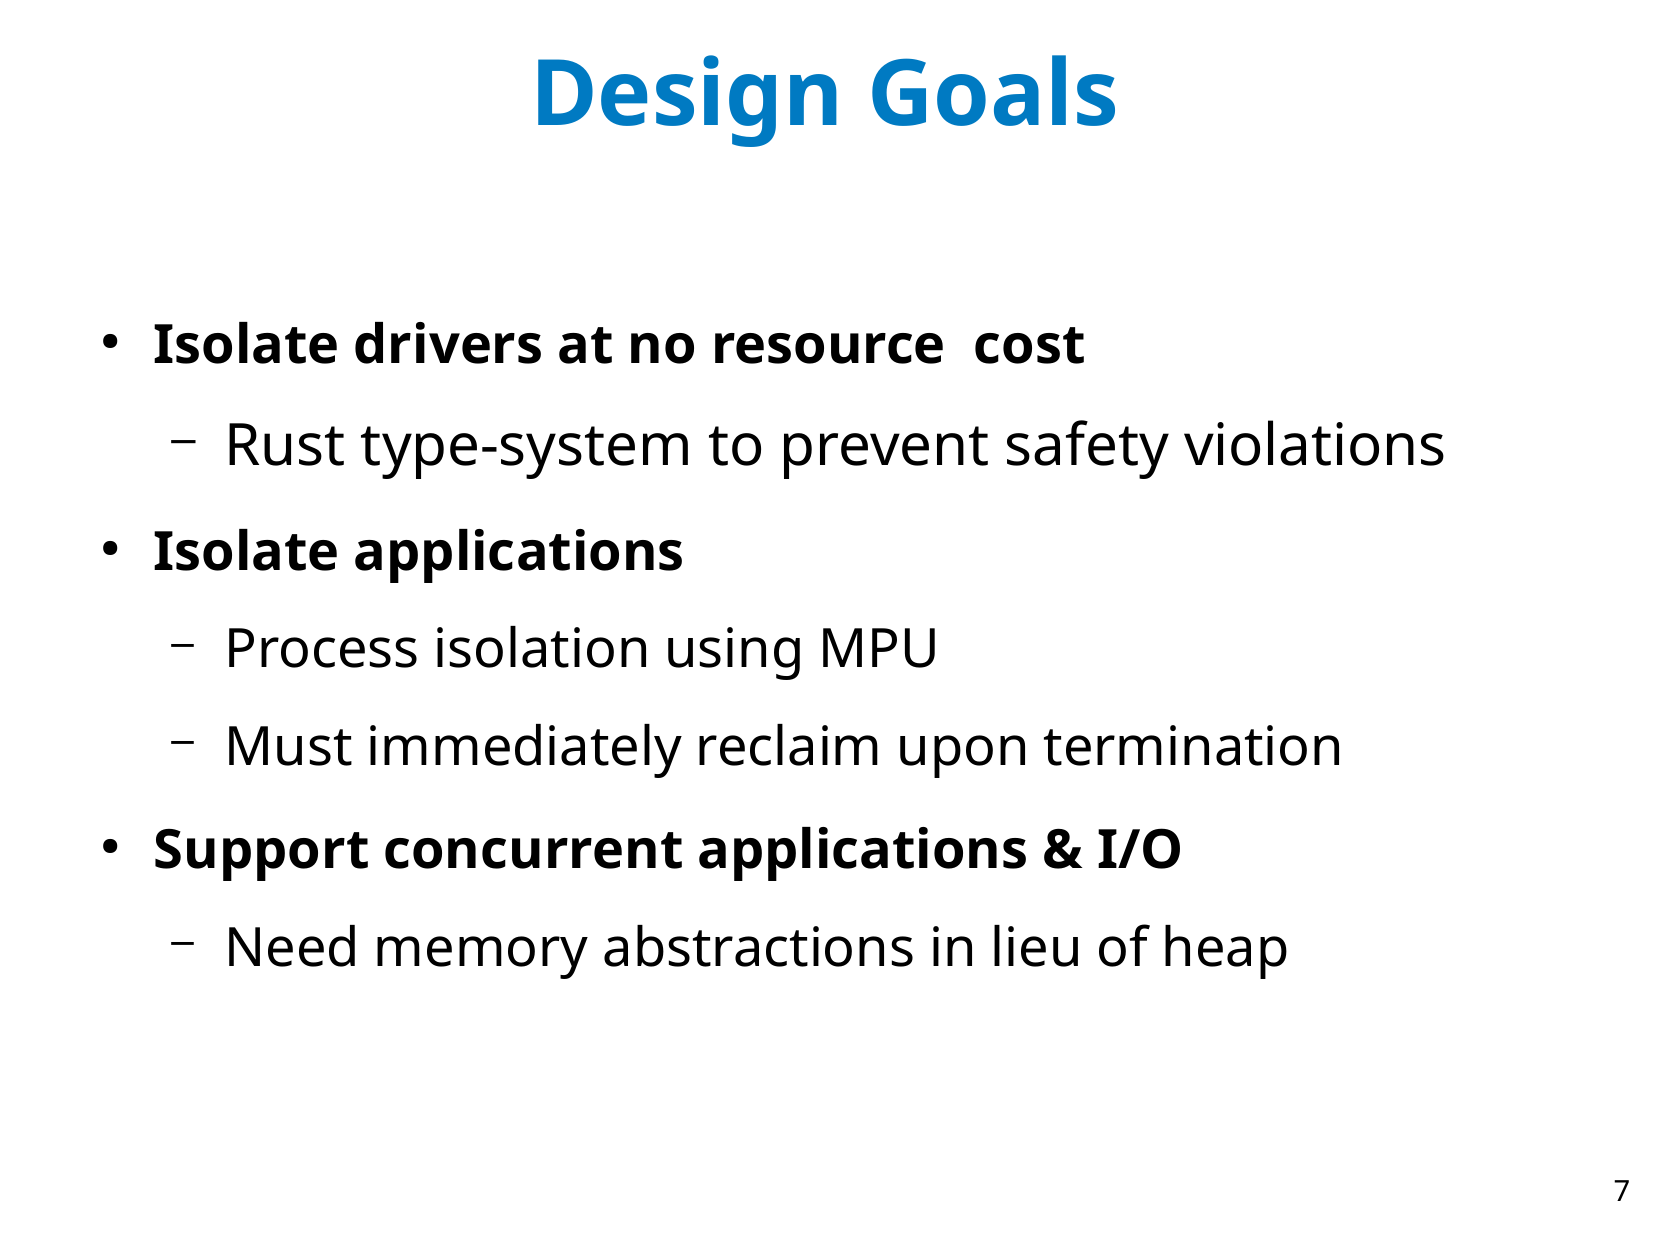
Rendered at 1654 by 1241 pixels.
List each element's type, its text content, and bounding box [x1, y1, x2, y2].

text_box Design Goals [0, 0, 1651, 181]
list Isolate drivers at no resource cost Rust type-system to prevent safety violations Isolate applications Process isolation using MPU Must immediately reclaim upon termination Support concurrent applications & I/O Need memory abstractions in lieu of heap [82, 194, 1606, 1094]
